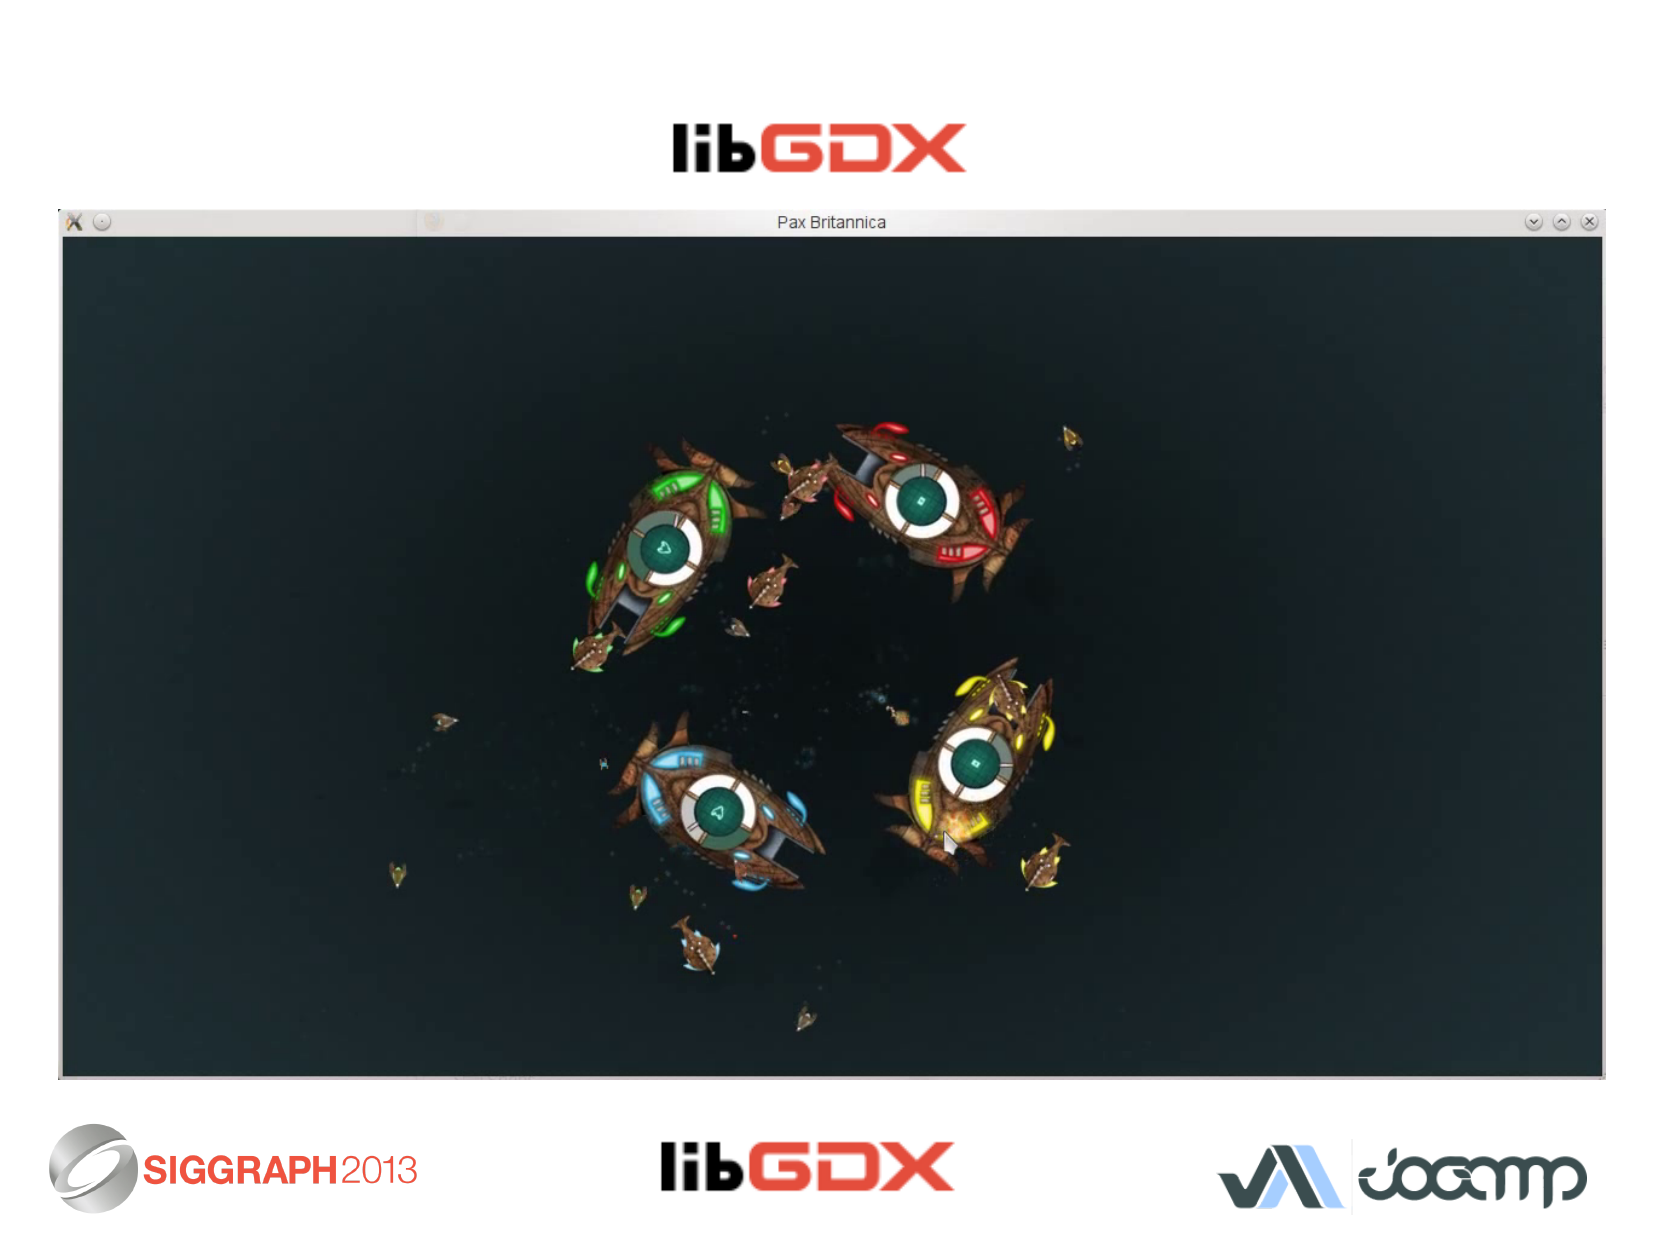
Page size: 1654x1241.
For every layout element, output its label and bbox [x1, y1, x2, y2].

picture [641, 1109, 976, 1225]
picture [58, 209, 1606, 1081]
picture [1215, 1139, 1587, 1215]
picture [653, 91, 988, 206]
picture [45, 1122, 421, 1215]
